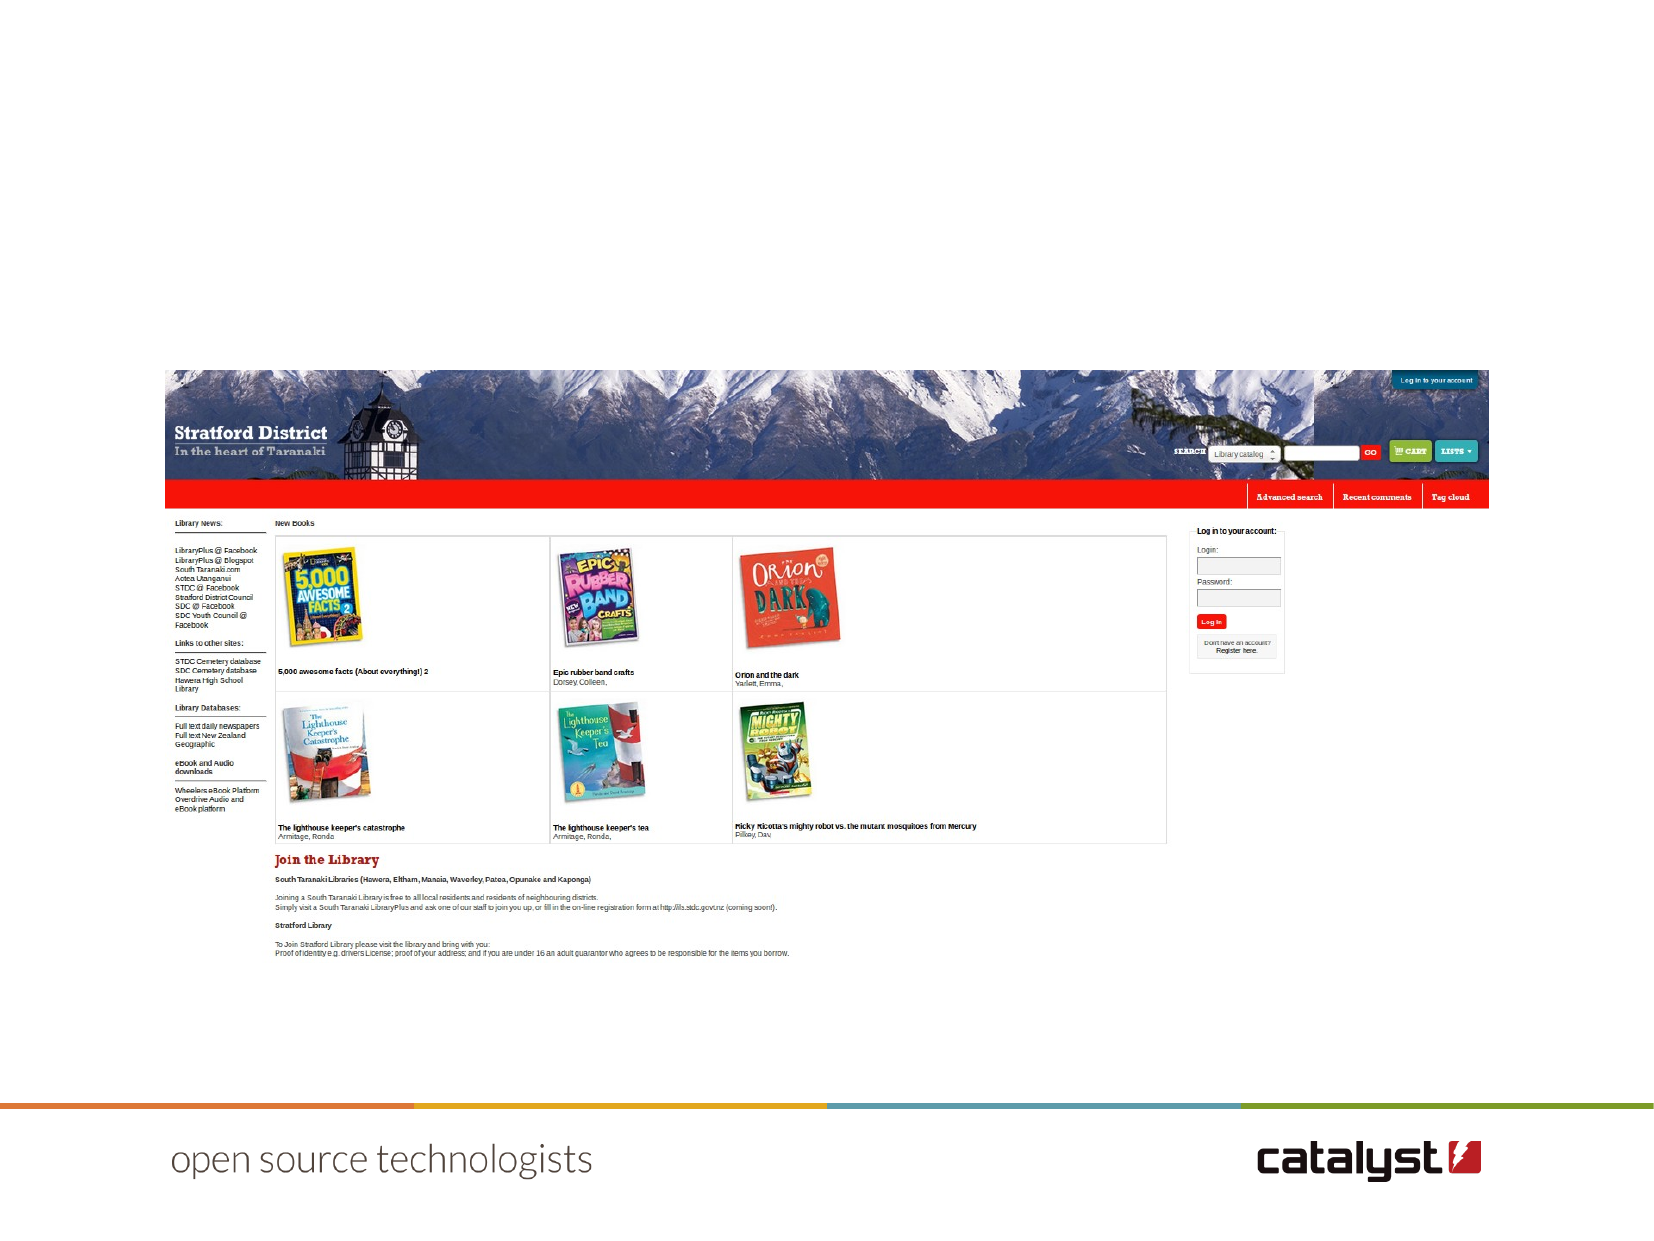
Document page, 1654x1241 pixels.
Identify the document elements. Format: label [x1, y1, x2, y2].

picture [1424, 379, 1445, 383]
picture [0, 1103, 1654, 1182]
picture [165, 370, 1489, 963]
picture [1402, 379, 1421, 383]
